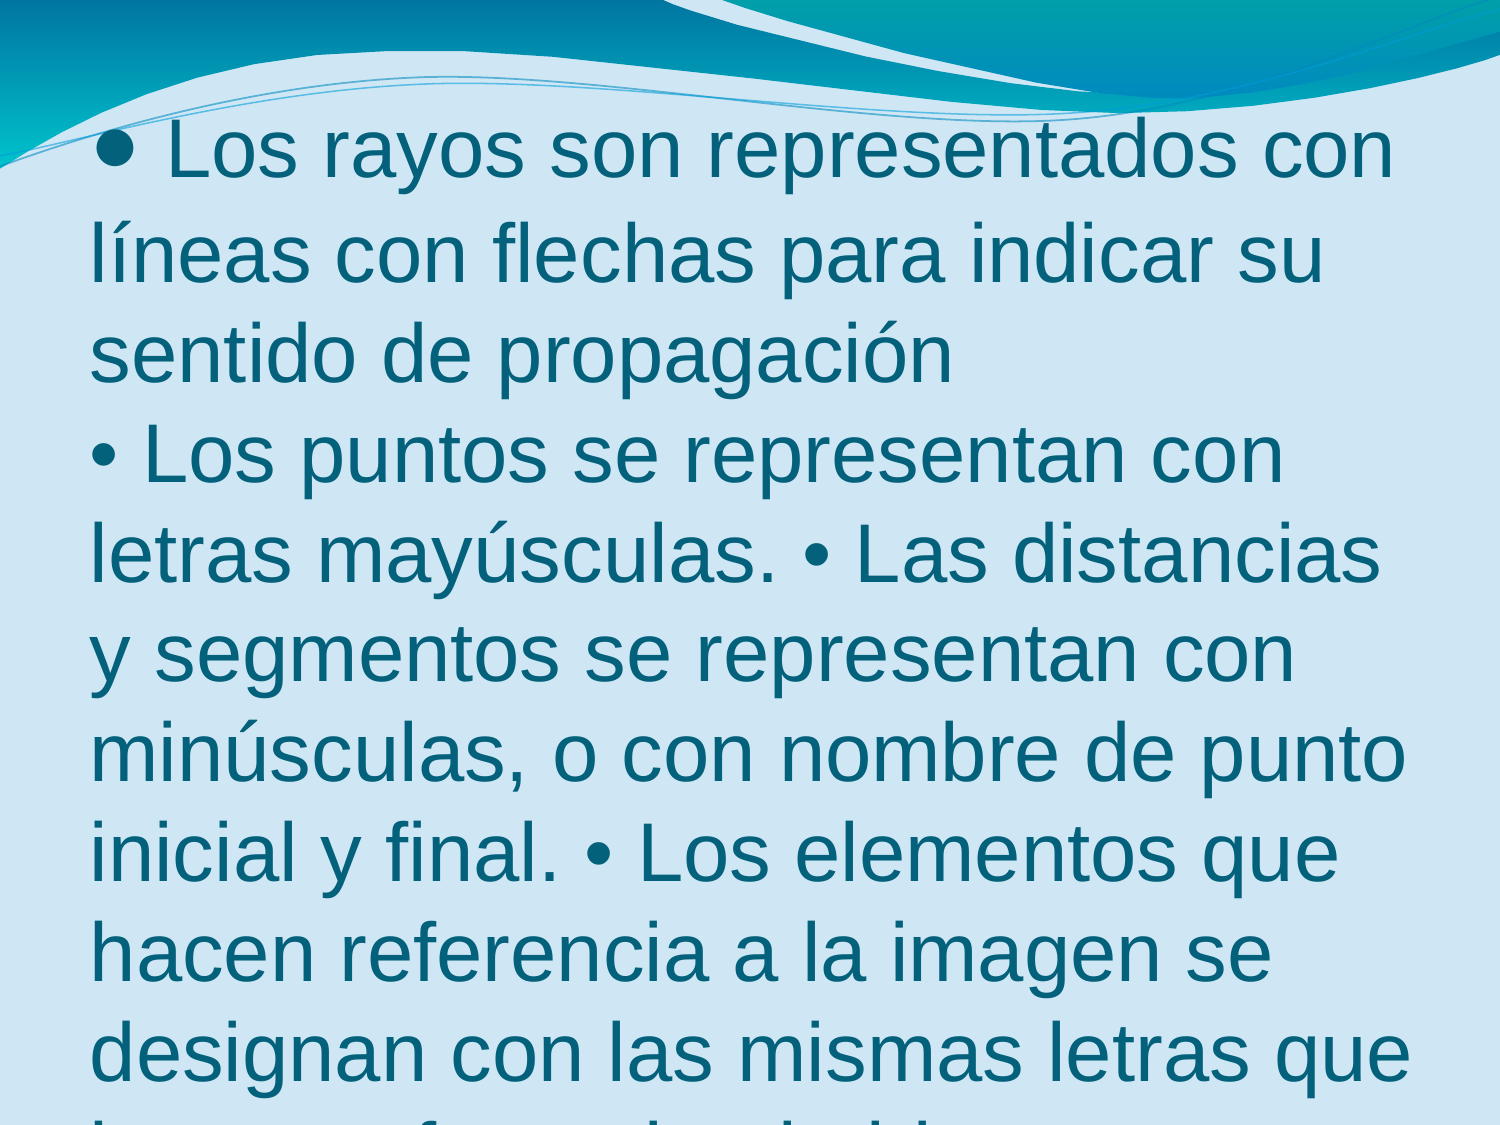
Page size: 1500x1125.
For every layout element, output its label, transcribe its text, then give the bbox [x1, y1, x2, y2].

title • Los rayos son representados con líneas con flechas para indicar su sentido de propagación • Los puntos se representan con letras mayúsculas. • Las distancias y segmentos se representan con minúsculas, o con nombre de punto inicial y final. • Los elementos que hacen referencia a la imagen se designan con las mismas letras que hacen referencia al objeto, pero añadiéndoles una “prima”. Ejemplo s y s' [75, 66, 1438, 1125]
